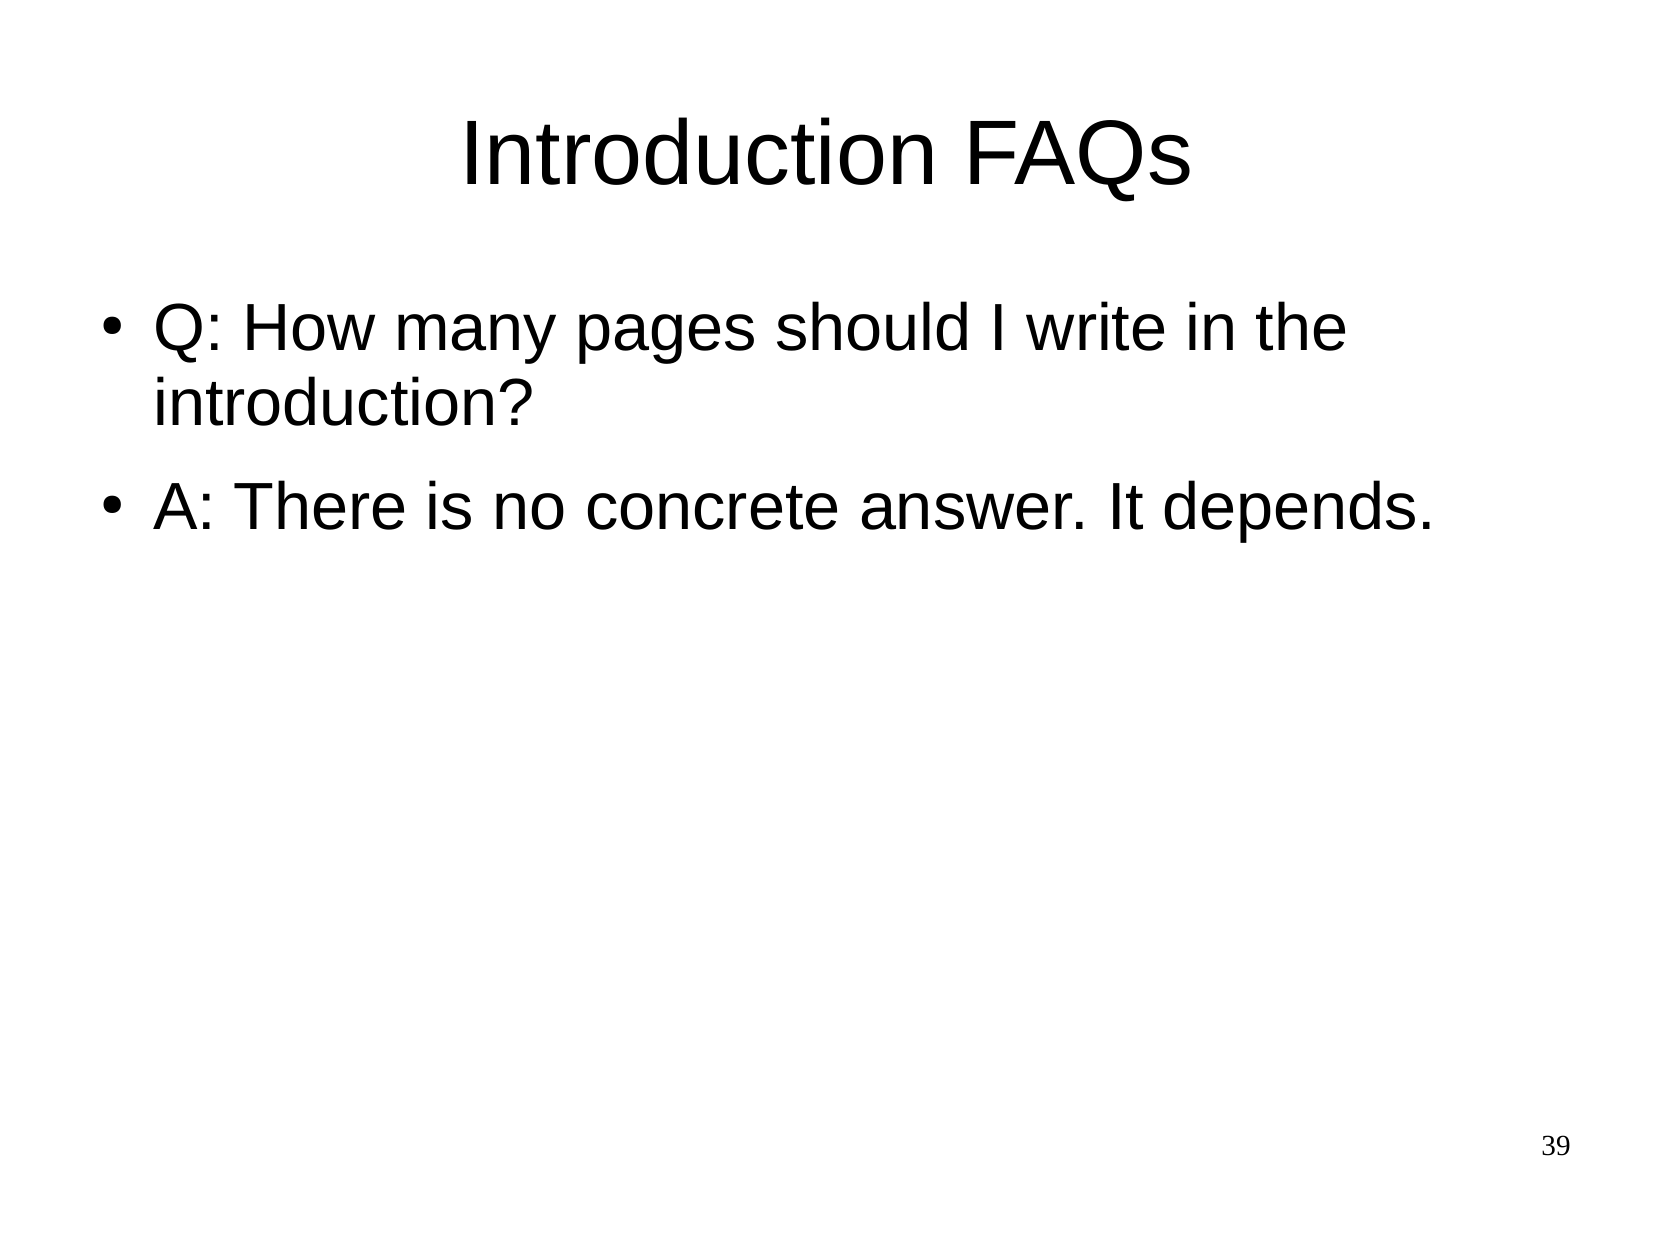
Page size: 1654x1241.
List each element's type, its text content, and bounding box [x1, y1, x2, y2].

list Q: How many pages should I write in the introduction? A: There is no concrete answer. It depends. [82, 290, 1571, 1010]
title Introduction FAQs [82, 49, 1571, 257]
